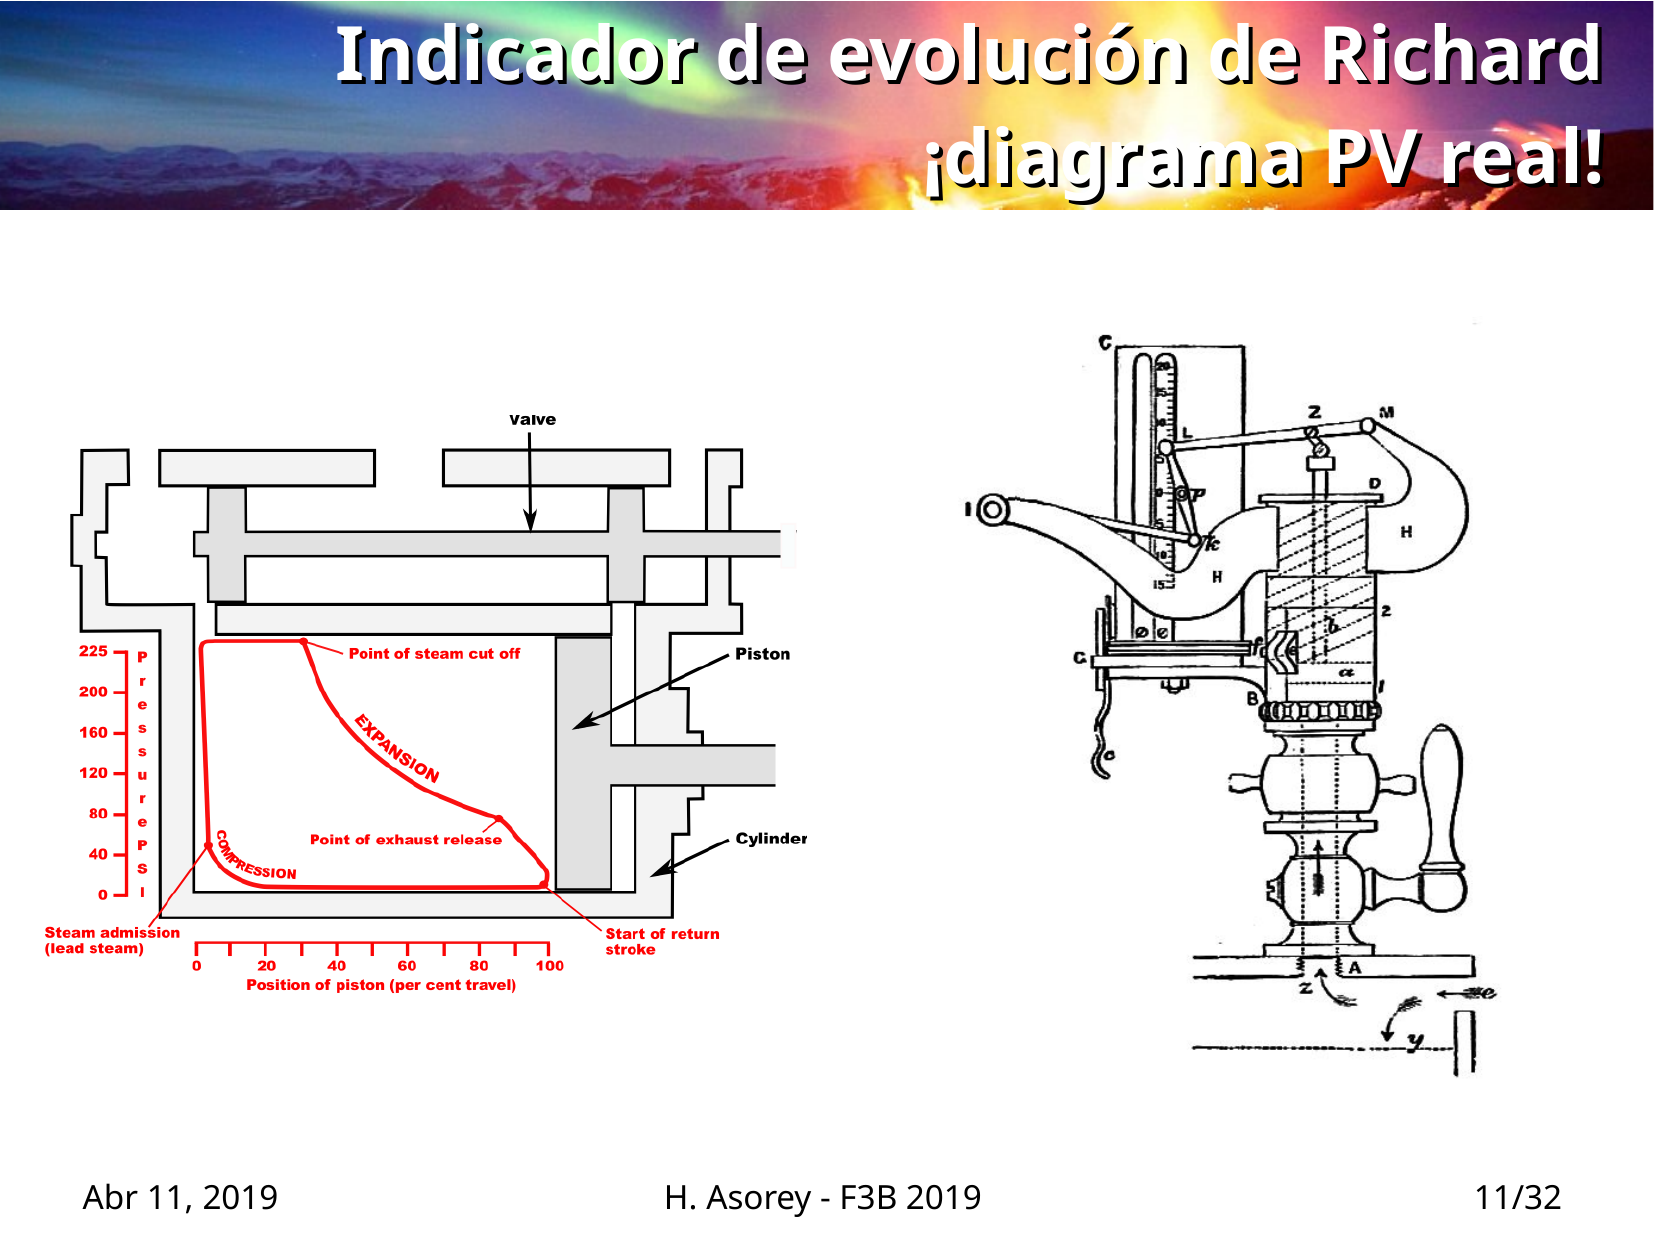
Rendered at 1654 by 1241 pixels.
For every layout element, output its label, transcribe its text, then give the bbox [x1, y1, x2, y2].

picture [0, 1, 1654, 210]
title Indicador de evolución de Richard ¡diagrama PV real! [45, 11, 1606, 195]
picture [844, 316, 1606, 1094]
picture [45, 415, 807, 994]
